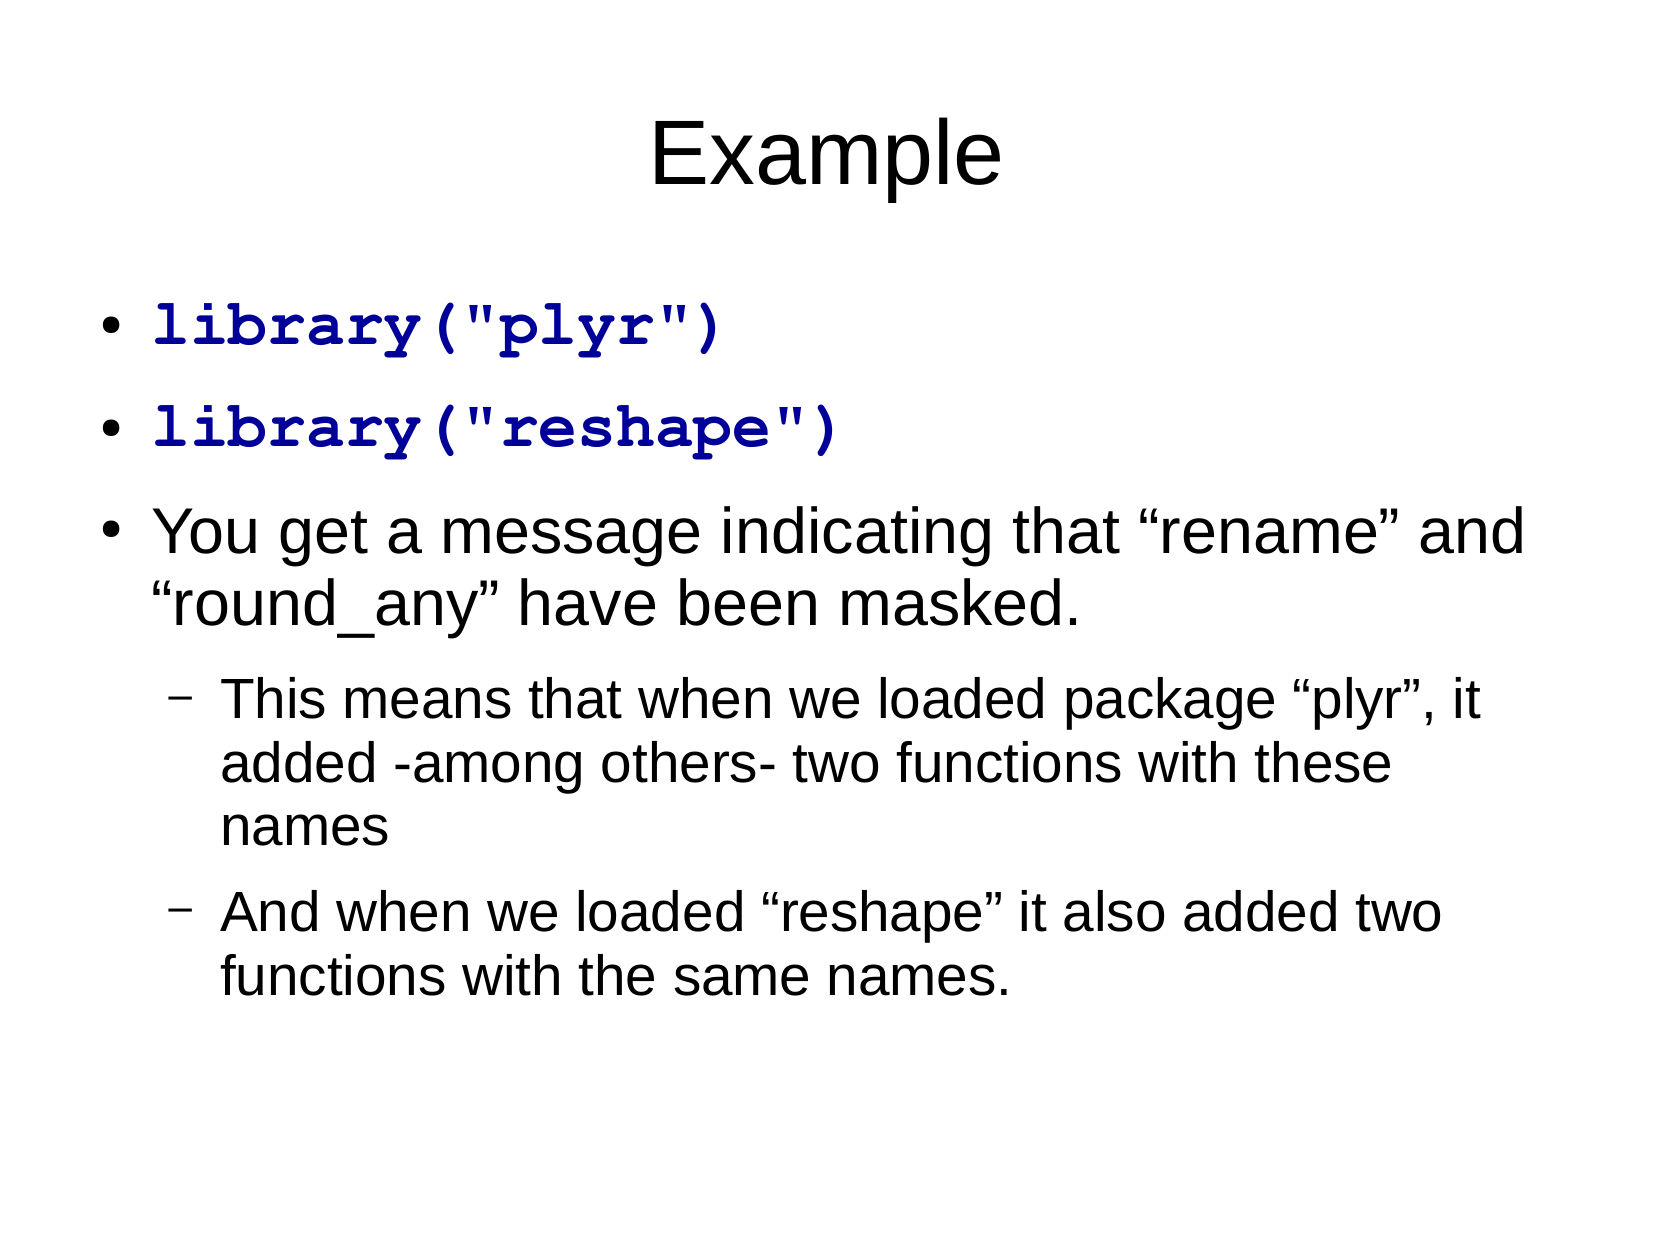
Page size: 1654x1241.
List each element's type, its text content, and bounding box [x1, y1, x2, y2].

list library("plyr") library("reshape") You get a message indicating that “rename” and “round_any” have been masked. This means that when we loaded package “plyr”, it added -among others- two functions with these names And when we loaded “reshape” it also added two functions with the same names. [82, 290, 1571, 1010]
title Example [82, 49, 1571, 257]
